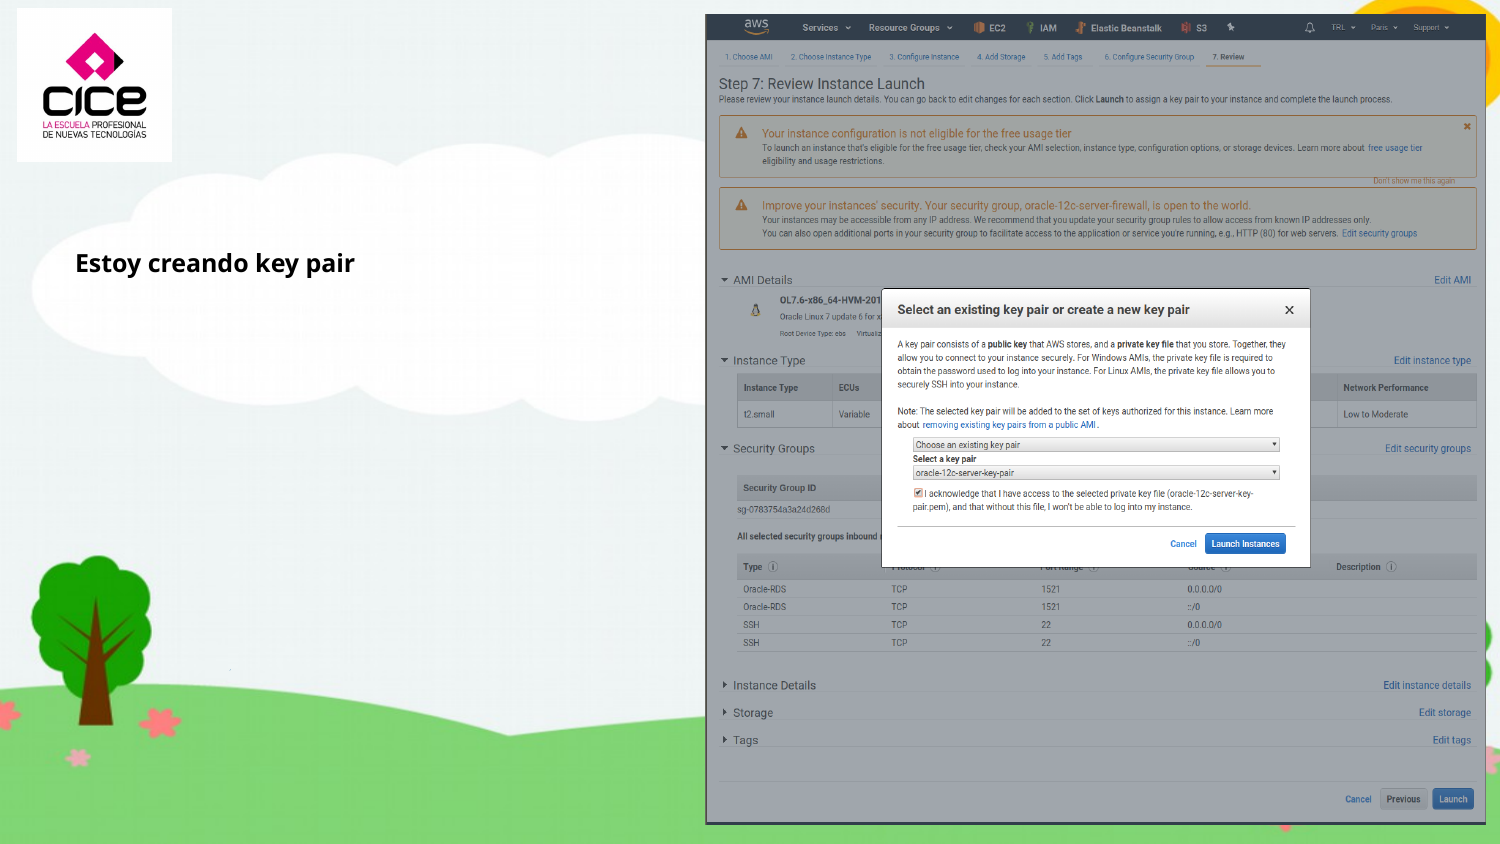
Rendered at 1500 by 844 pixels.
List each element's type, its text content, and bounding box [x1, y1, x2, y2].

title Estoy creando key pair [75, 240, 519, 286]
picture [0, 0, 1500, 844]
